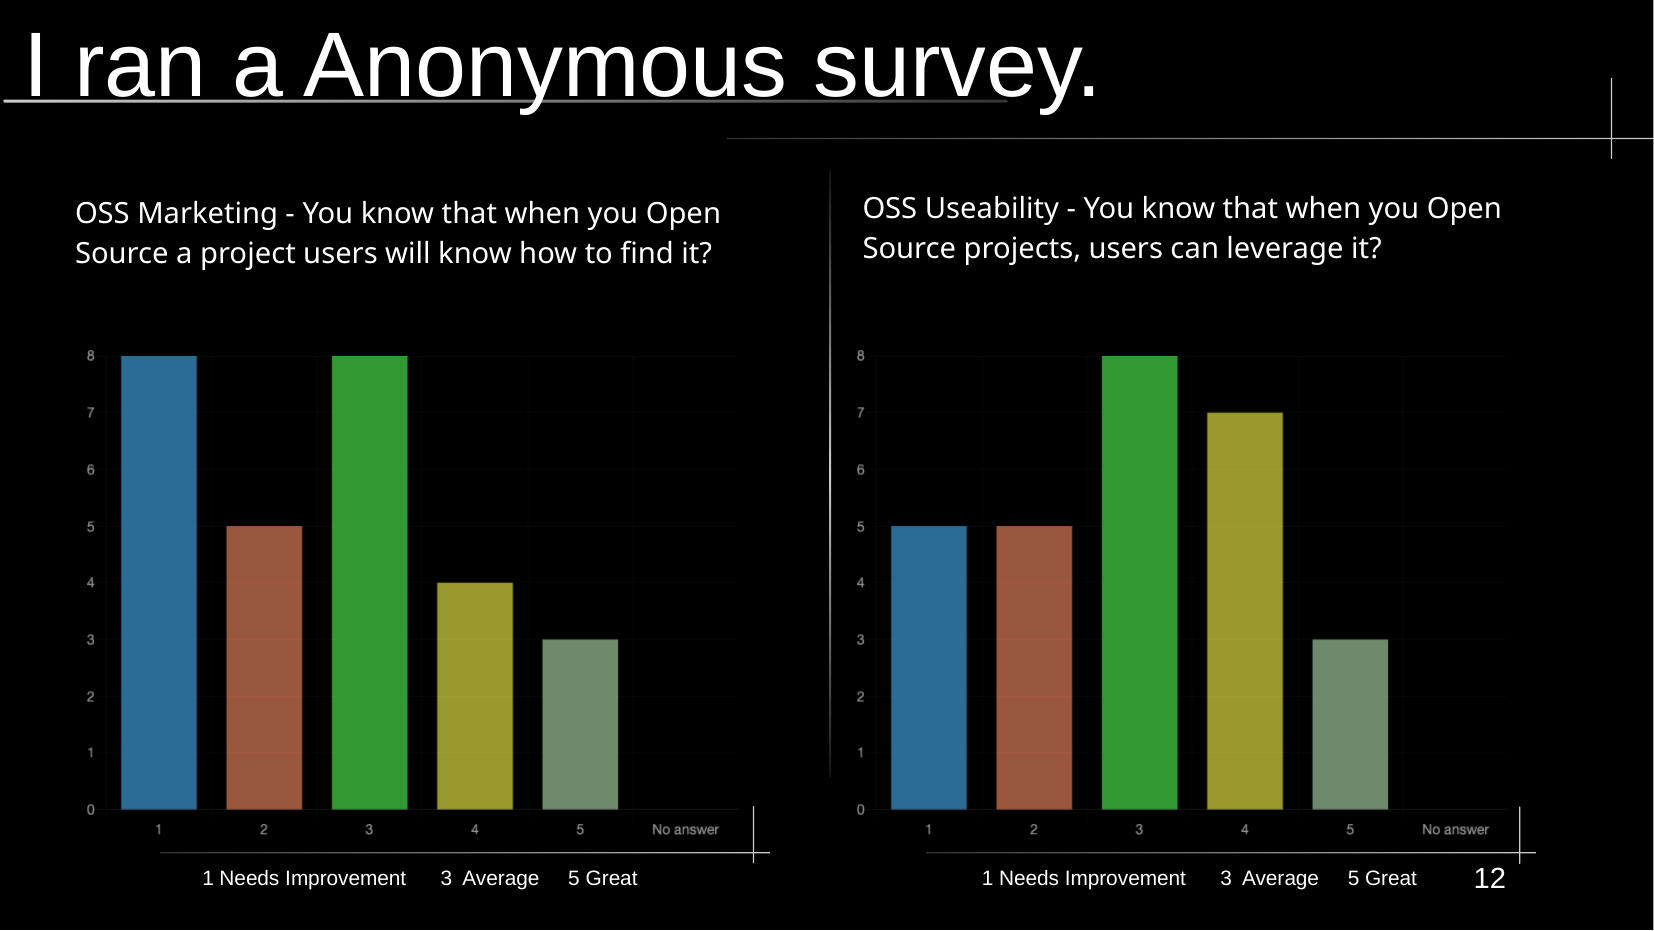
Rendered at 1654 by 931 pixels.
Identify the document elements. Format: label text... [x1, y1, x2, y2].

picture [850, 349, 1512, 845]
picture [80, 349, 742, 845]
title I ran a Anonymous survey. [23, 11, 1589, 119]
list OSS Useability - You know that when you Open Source projects, users can leverage it? [862, 187, 1589, 445]
text_box 1 Needs Improvement 3 Average 5 Great [967, 859, 1455, 901]
text_box 1 Needs Improvement 3 Average 5 Great [187, 859, 676, 901]
list OSS Marketing - You know that when you Open Source a project users will know how to find it? [75, 192, 802, 451]
